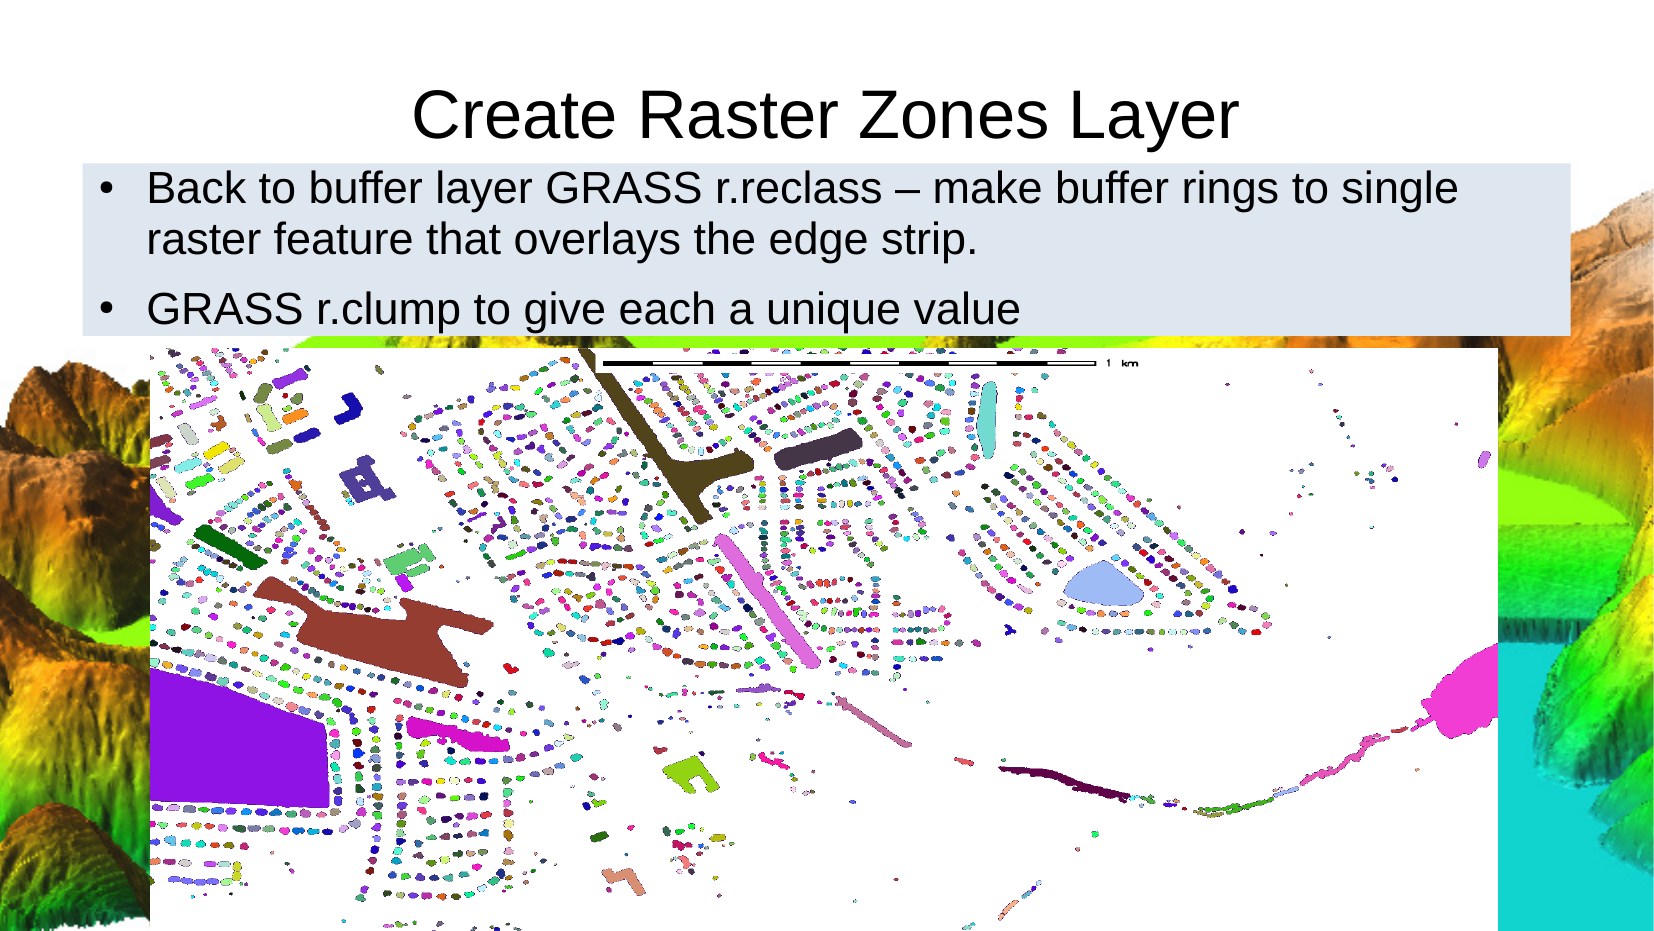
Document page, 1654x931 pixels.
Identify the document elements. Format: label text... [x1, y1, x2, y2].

title Create Raster Zones Layer [82, 36, 1571, 163]
list Back to buffer layer GRASS r.reclass – make buffer rings to single raster feature that overlays the edge strip. GRASS r.clump to give each a unique value [82, 163, 1571, 336]
picture [0, 0, 1654, 931]
